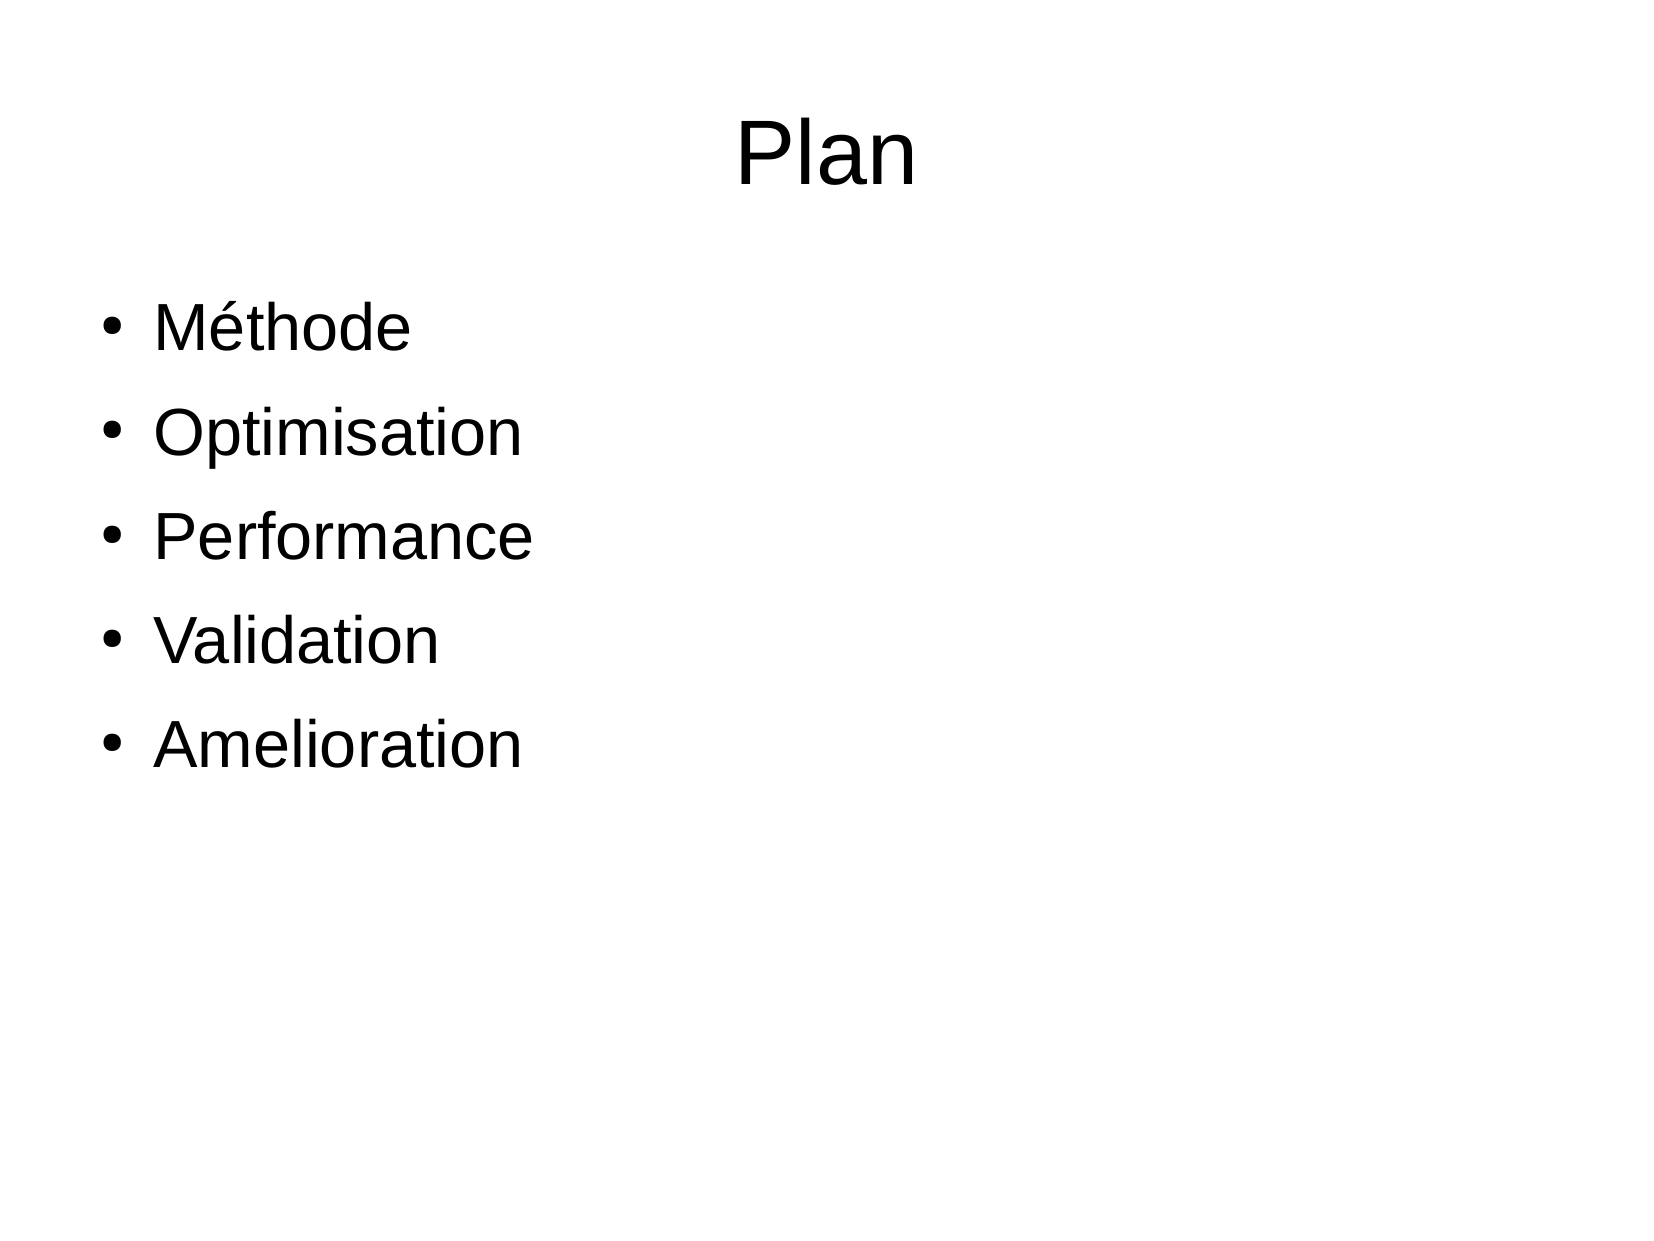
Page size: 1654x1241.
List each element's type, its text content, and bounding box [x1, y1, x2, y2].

list Méthode Optimisation Performance Validation Amelioration [82, 290, 1571, 1010]
title Plan [82, 49, 1571, 257]
